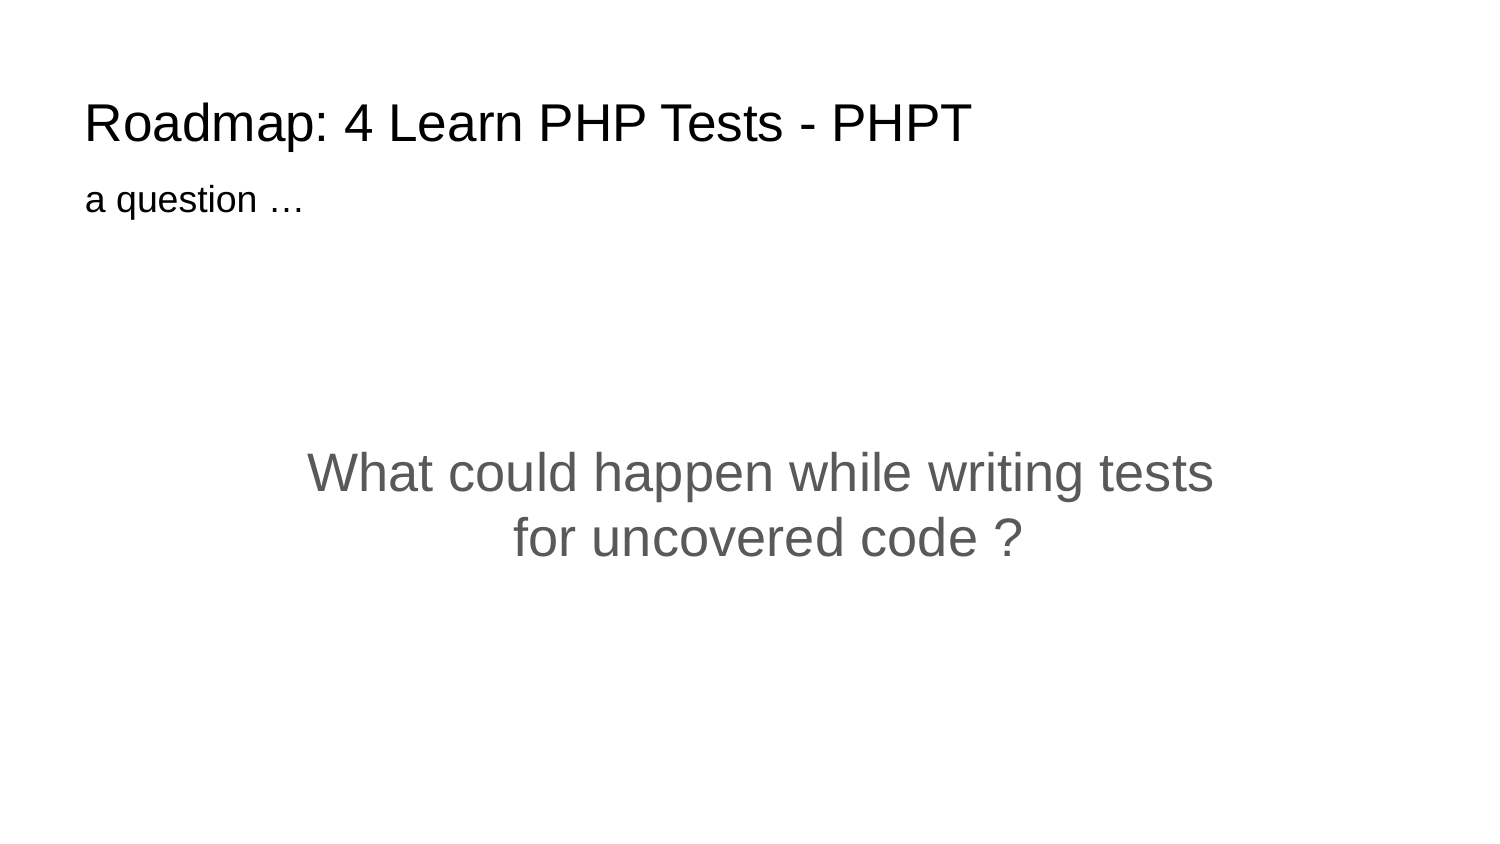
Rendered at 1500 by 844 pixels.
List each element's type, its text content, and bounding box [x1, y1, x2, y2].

title a question … [69, 160, 1468, 233]
title Roadmap: 4 Learn PHP Tests - PHPT [69, 72, 1468, 160]
text_box What could happen while writing tests for uncovered code ? [84, 421, 1454, 584]
